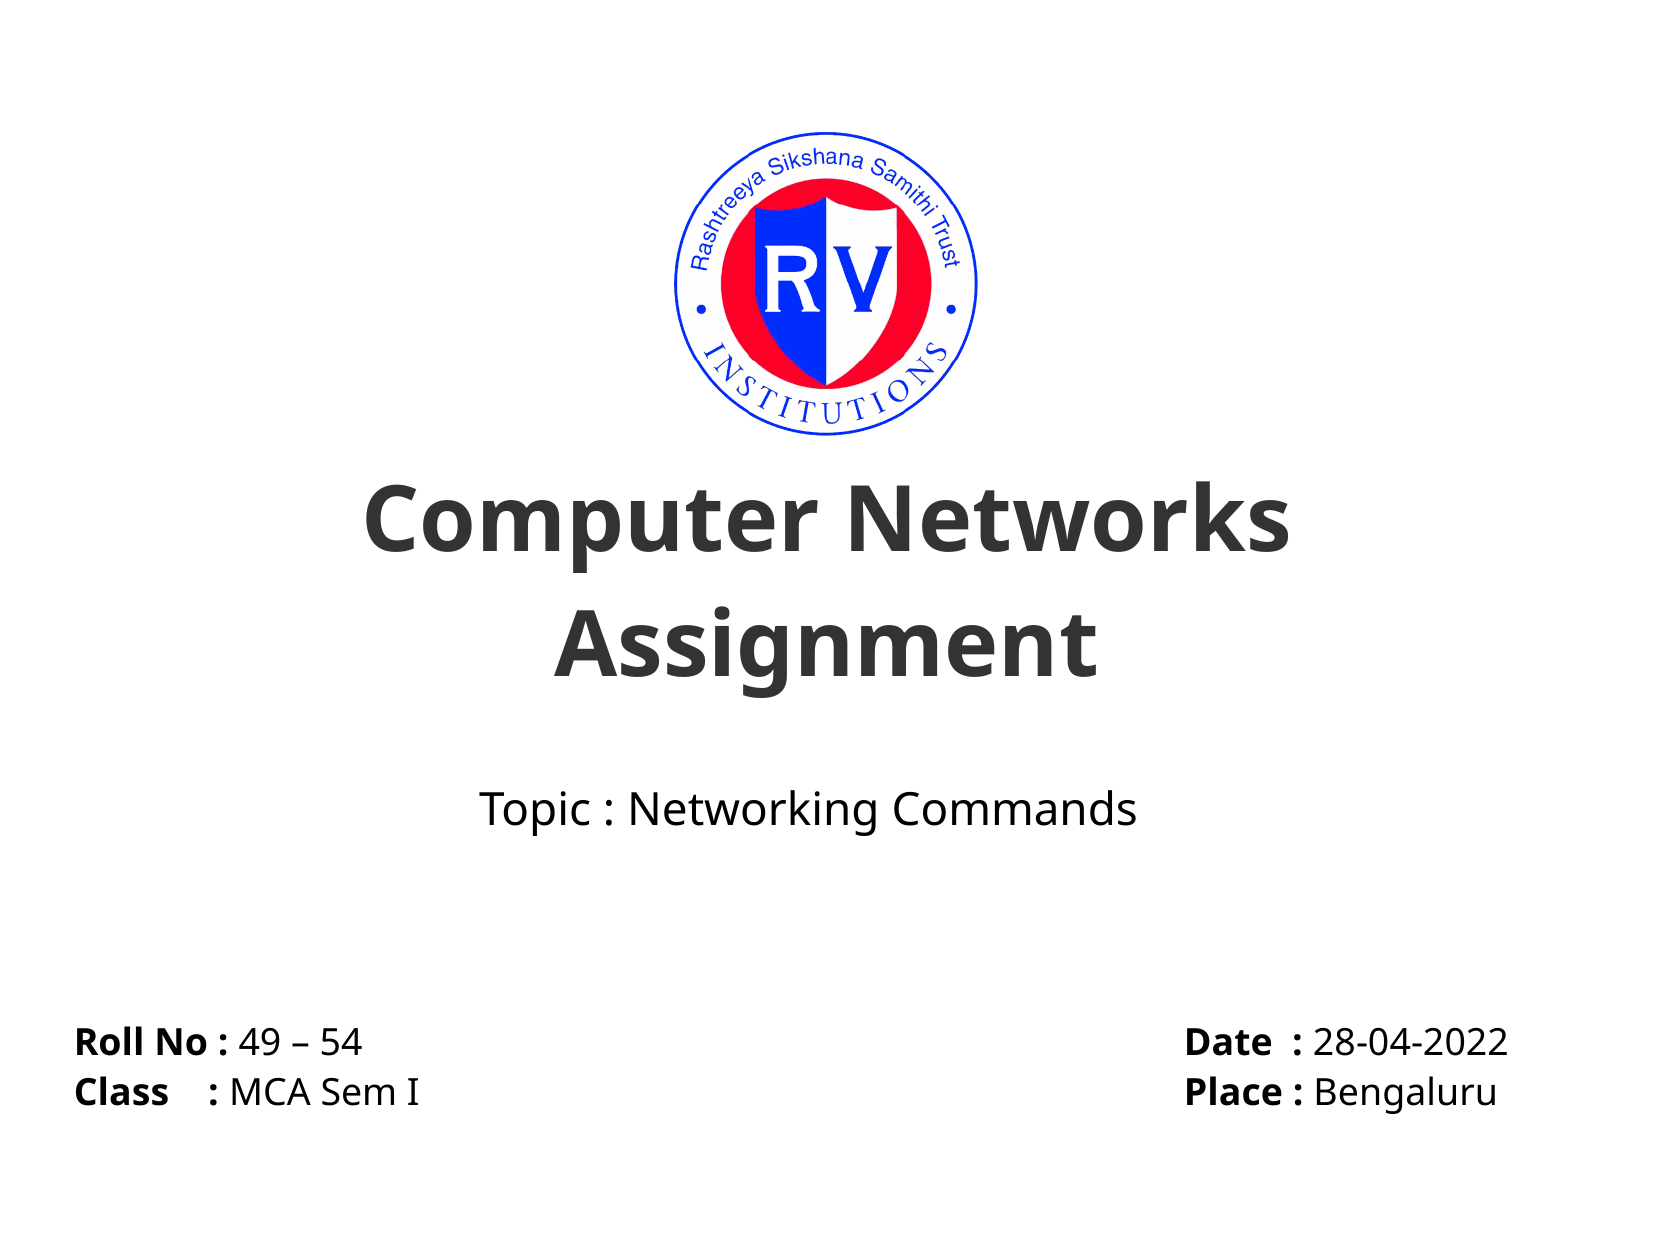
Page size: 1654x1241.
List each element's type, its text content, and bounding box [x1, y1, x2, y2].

picture [671, 127, 983, 439]
text_box Date : 28-04-2022 Place : Bengaluru [1169, 1007, 1599, 1153]
title Computer Networks Assignment [100, 471, 1554, 686]
text_box Roll No : 49 – 54 Class : MCA Sem I [59, 1007, 497, 1153]
text_box Topic : Networking Commands [464, 769, 1190, 838]
